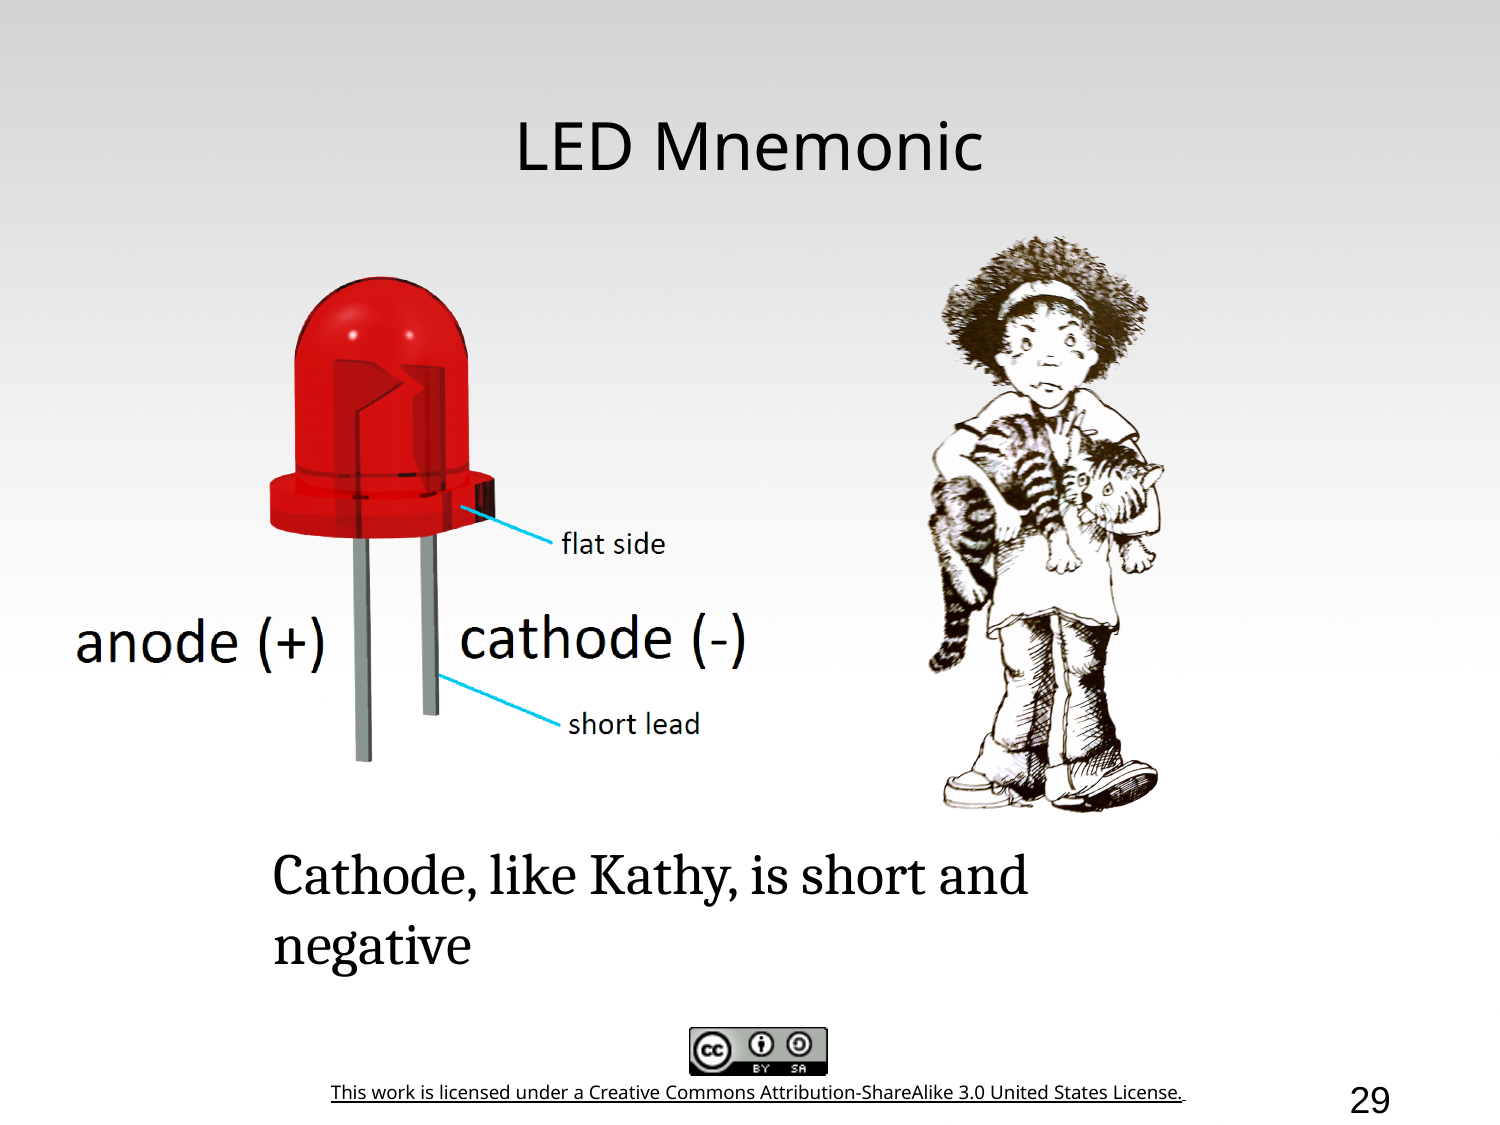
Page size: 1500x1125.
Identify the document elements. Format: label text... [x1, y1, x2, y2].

picture [0, 0, 1500, 1125]
title LED Mnemonic [112, 49, 1388, 238]
list Cathode, like Kathy, is short and negative [259, 828, 1250, 960]
